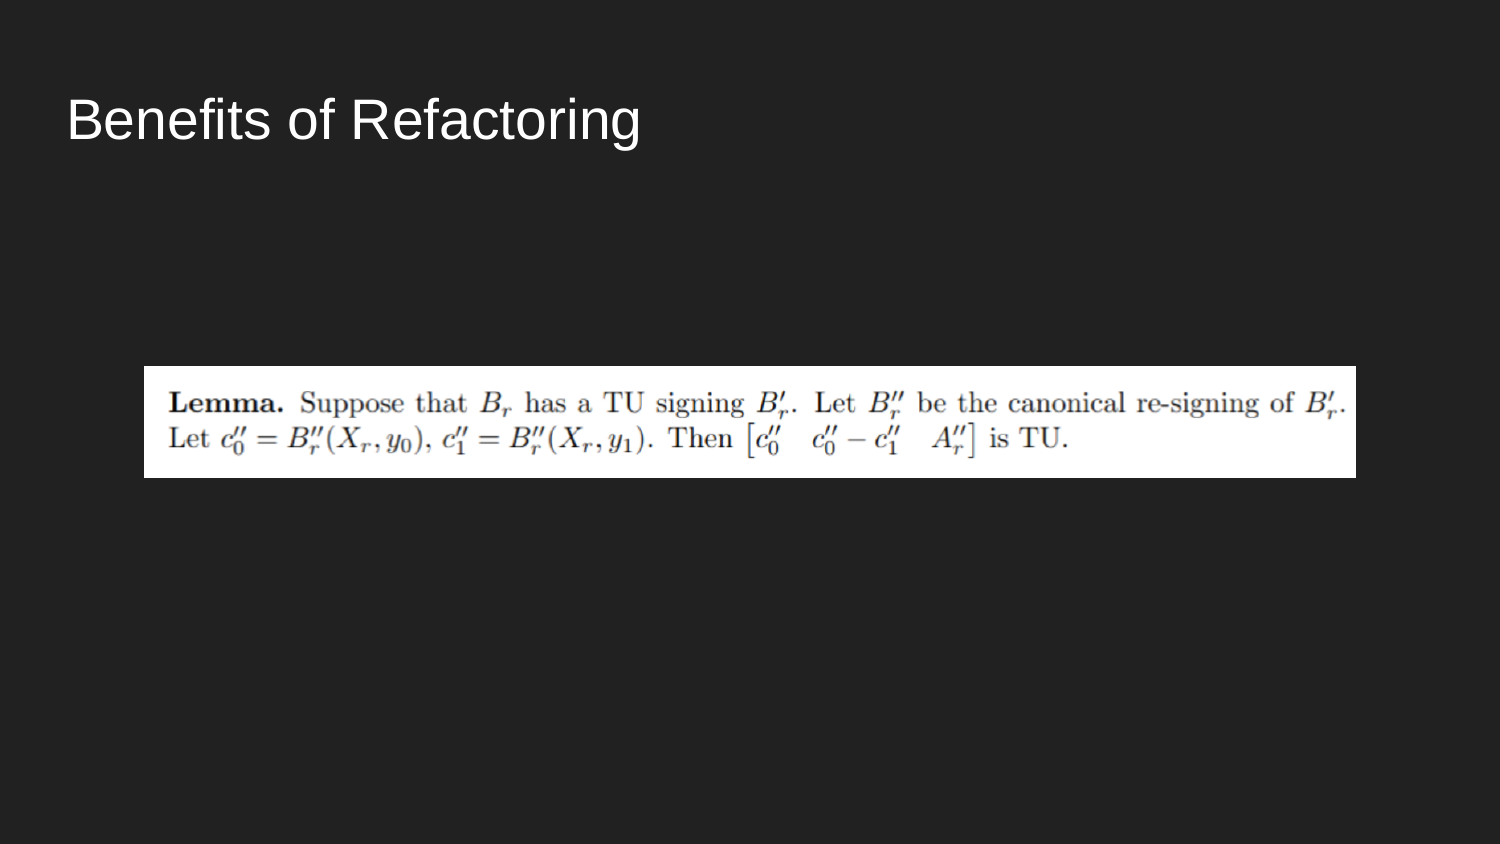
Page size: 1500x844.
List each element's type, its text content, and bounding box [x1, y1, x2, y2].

title Benefits of Refactoring [51, 72, 1449, 167]
picture [144, 366, 1356, 478]
